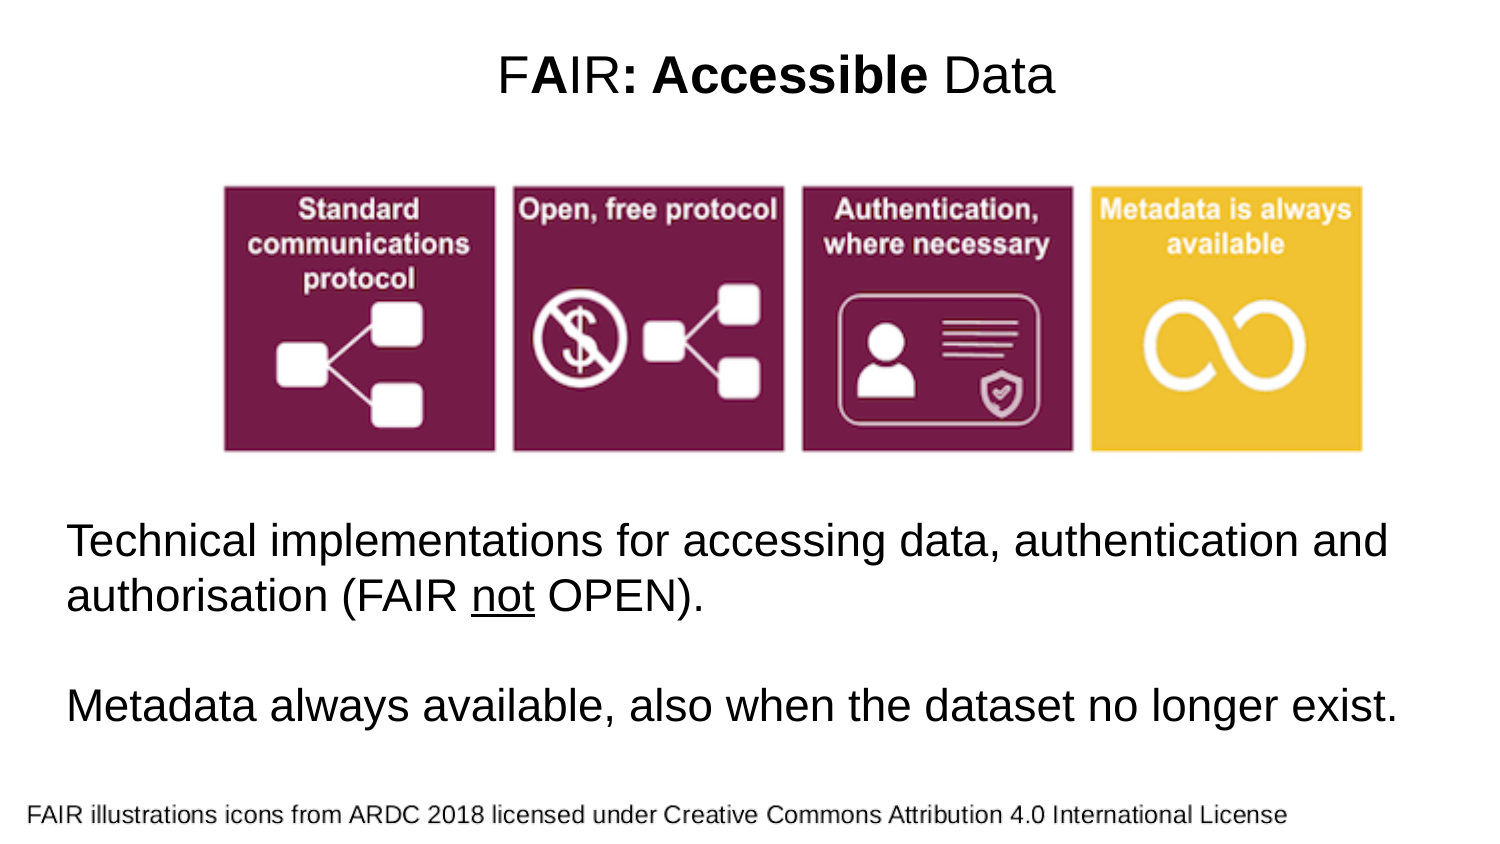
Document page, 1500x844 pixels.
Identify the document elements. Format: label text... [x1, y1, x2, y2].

picture [12, 783, 1307, 838]
text_box Technical implementations for accessing data, authentication and authorisation (FAIR not OPEN). Metadata always available, also when the dataset no longer exist. [51, 495, 1449, 746]
picture [214, 180, 1371, 458]
title FAIR: Accessible Data [77, 25, 1476, 120]
